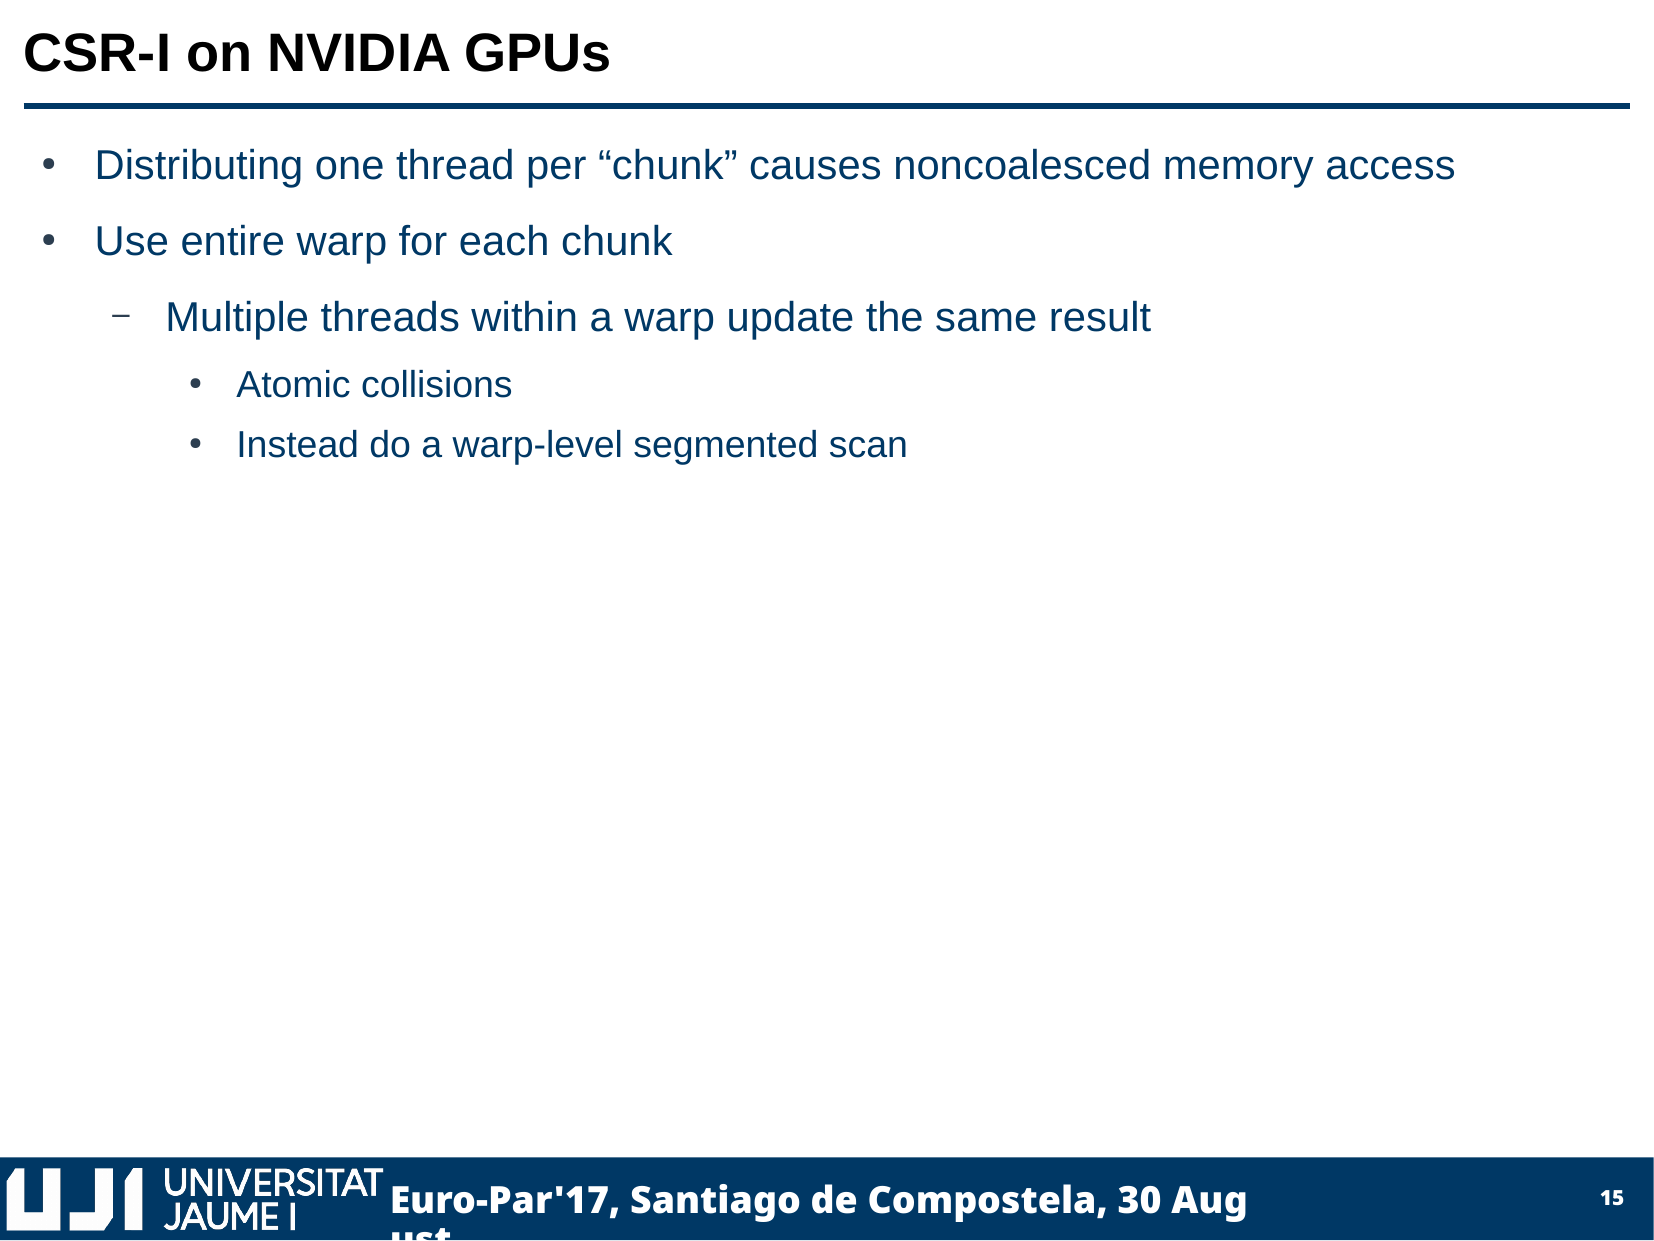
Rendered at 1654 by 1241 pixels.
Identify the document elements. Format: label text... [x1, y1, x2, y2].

title CSR-I on NVIDIA GPUs [23, 0, 1630, 107]
list Distributing one thread per “chunk” causes noncoalesced memory access Use entire warp for each chunk Multiple threads within a warp update the same result Atomic collisions Instead do a warp-level segmented scan [23, 141, 1630, 1134]
picture [0, 1158, 390, 1241]
